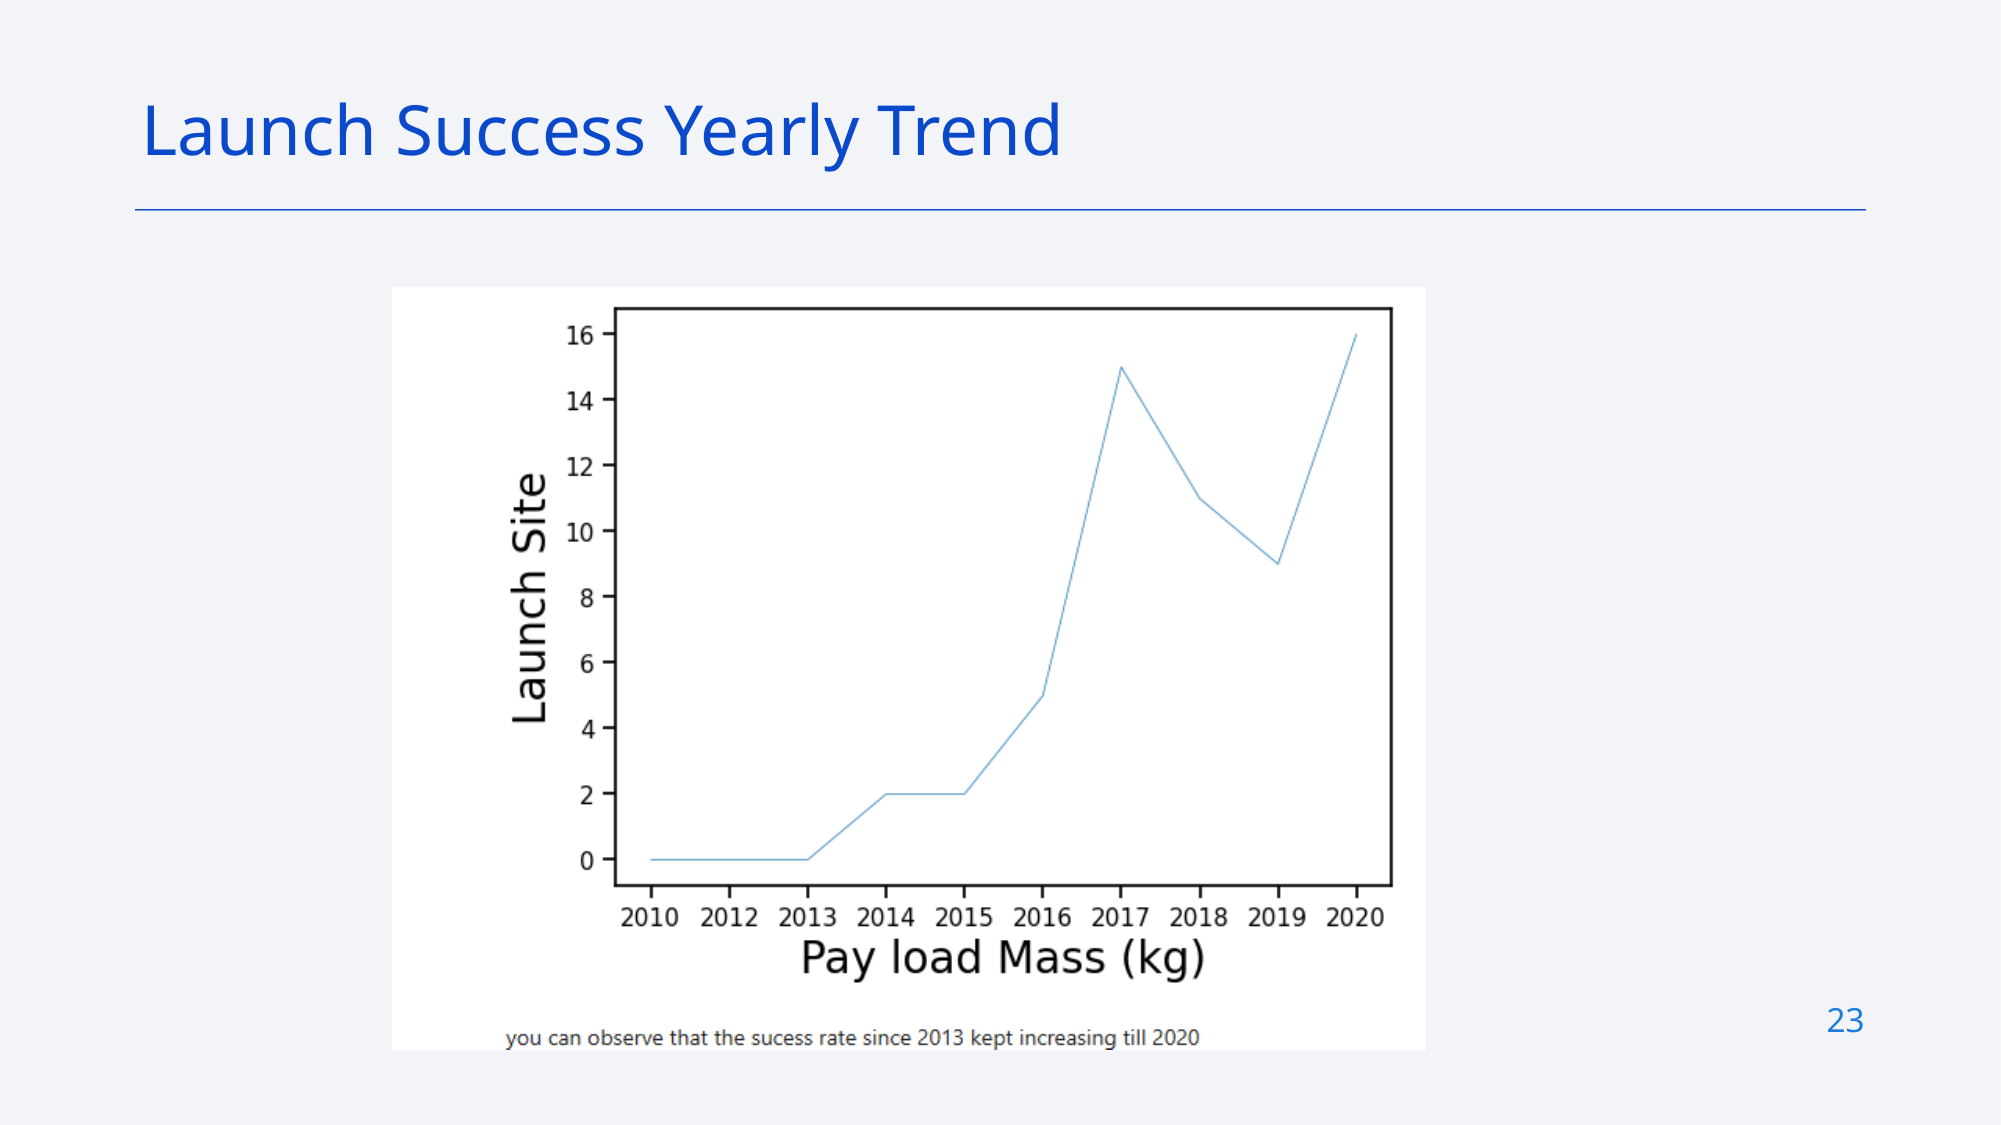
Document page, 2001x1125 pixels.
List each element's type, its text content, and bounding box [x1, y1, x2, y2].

picture [0, 0, 2001, 1125]
text_box Launch Success Yearly Trend [126, 88, 1852, 179]
